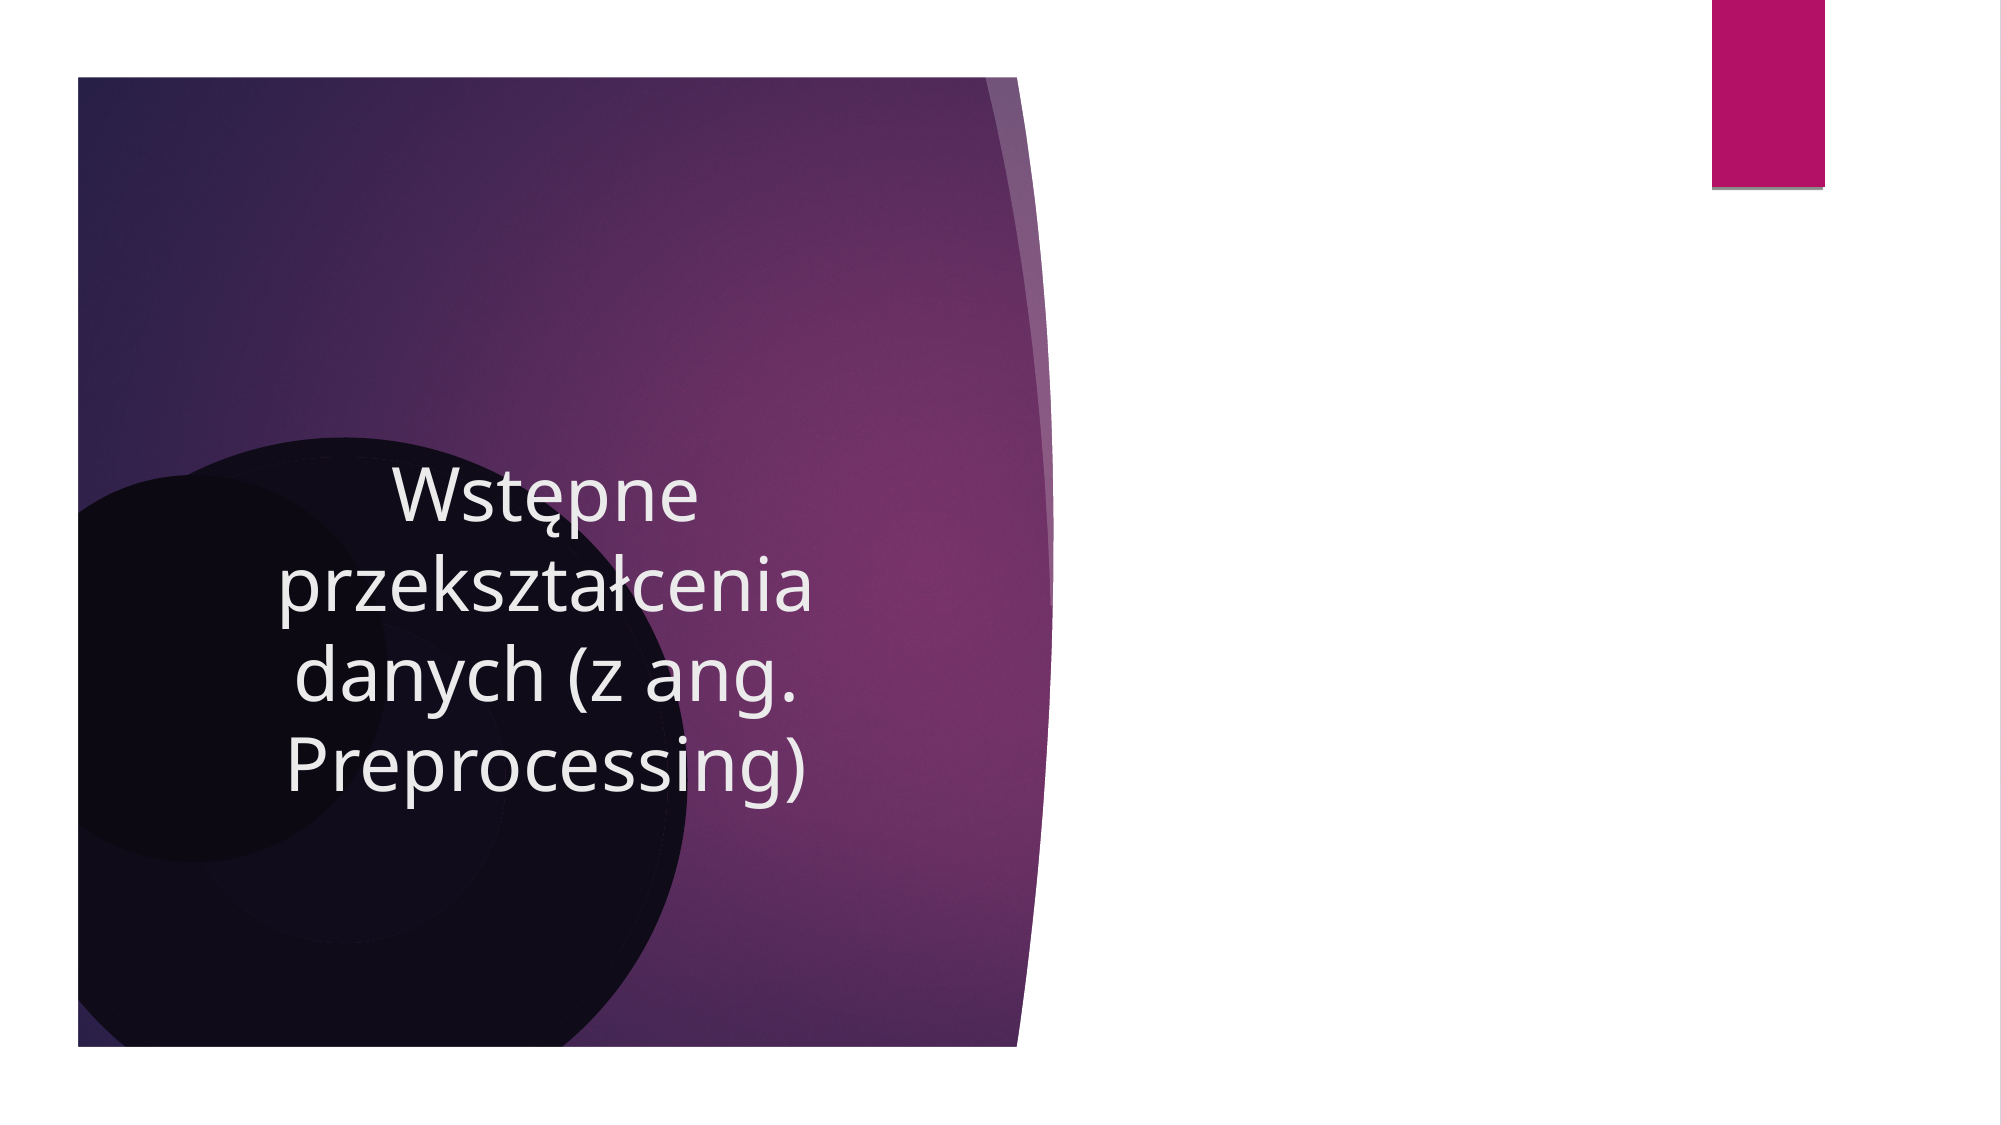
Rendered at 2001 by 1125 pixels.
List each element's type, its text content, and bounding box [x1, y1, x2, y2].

title Wstępne przekształcenia danych (z ang. Preprocessing) [189, 439, 904, 814]
